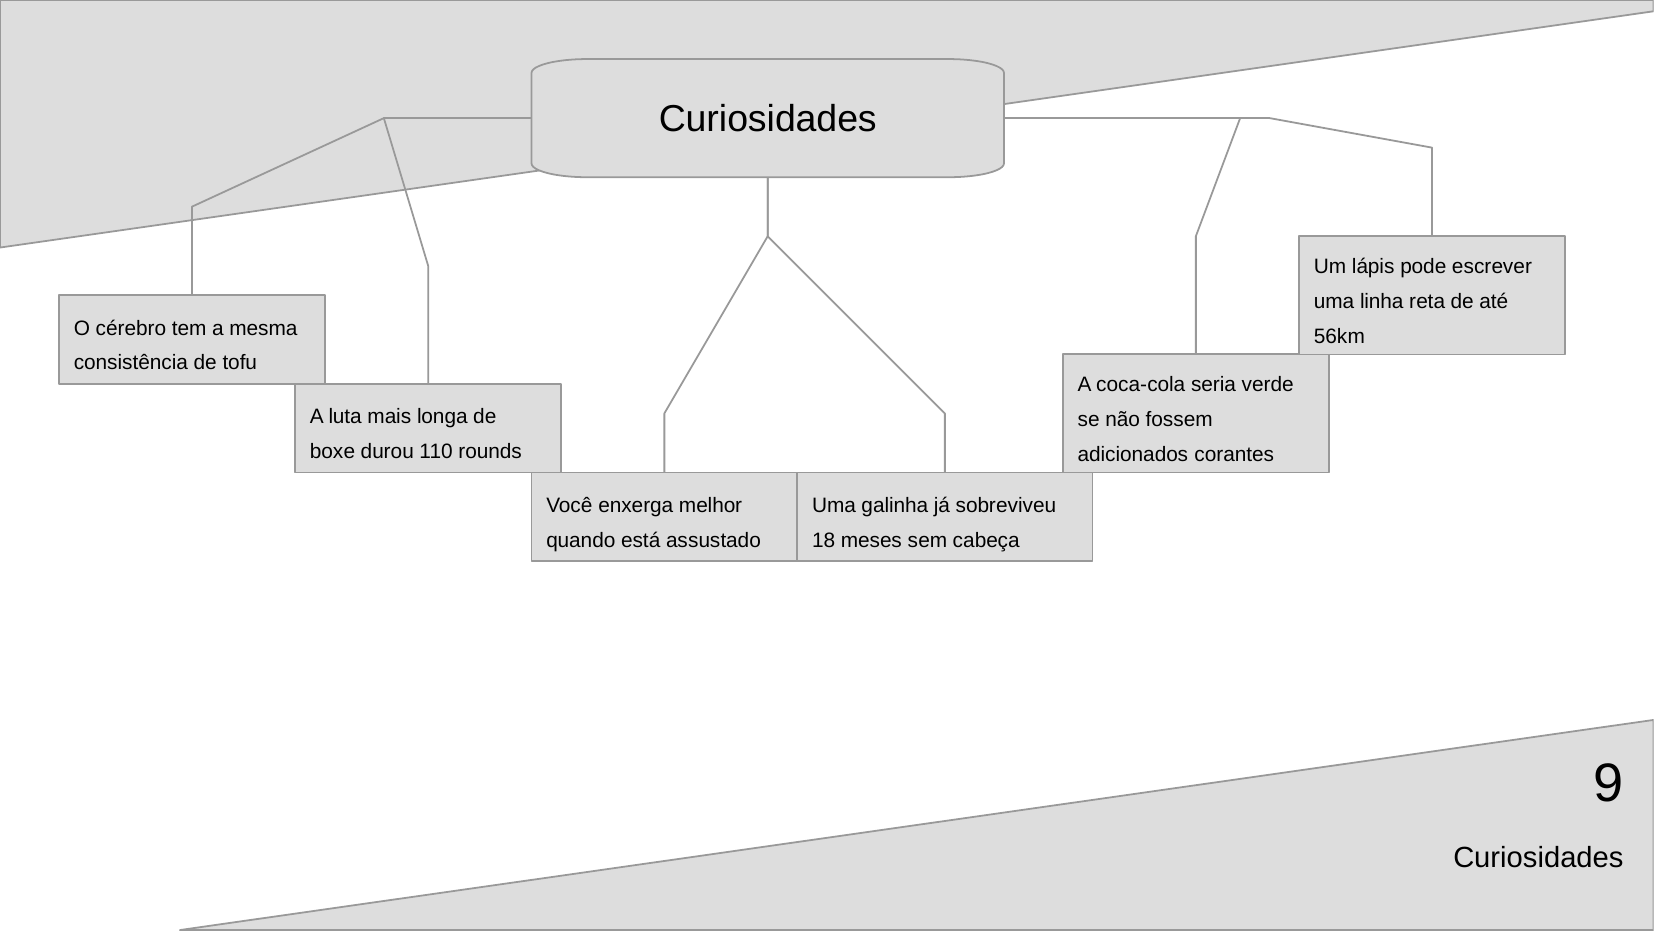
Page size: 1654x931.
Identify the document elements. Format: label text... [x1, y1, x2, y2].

text_box A luta mais longa de boxe durou 110 rounds [295, 383, 562, 473]
text_box A coca-cola seria verde se não fossem adicionados corantes [1062, 354, 1329, 473]
text_box Curiosidades [531, 59, 1004, 178]
text_box Um lápis pode escrever uma linha reta de até 56km [1299, 236, 1566, 355]
text_box Você enxerga melhor quando está assustado [531, 472, 797, 562]
text_box Uma galinha já sobreviveu 18 meses sem cabeça [797, 472, 1093, 562]
text_box O cérebro tem a mesma consistência de tofu [59, 295, 325, 384]
